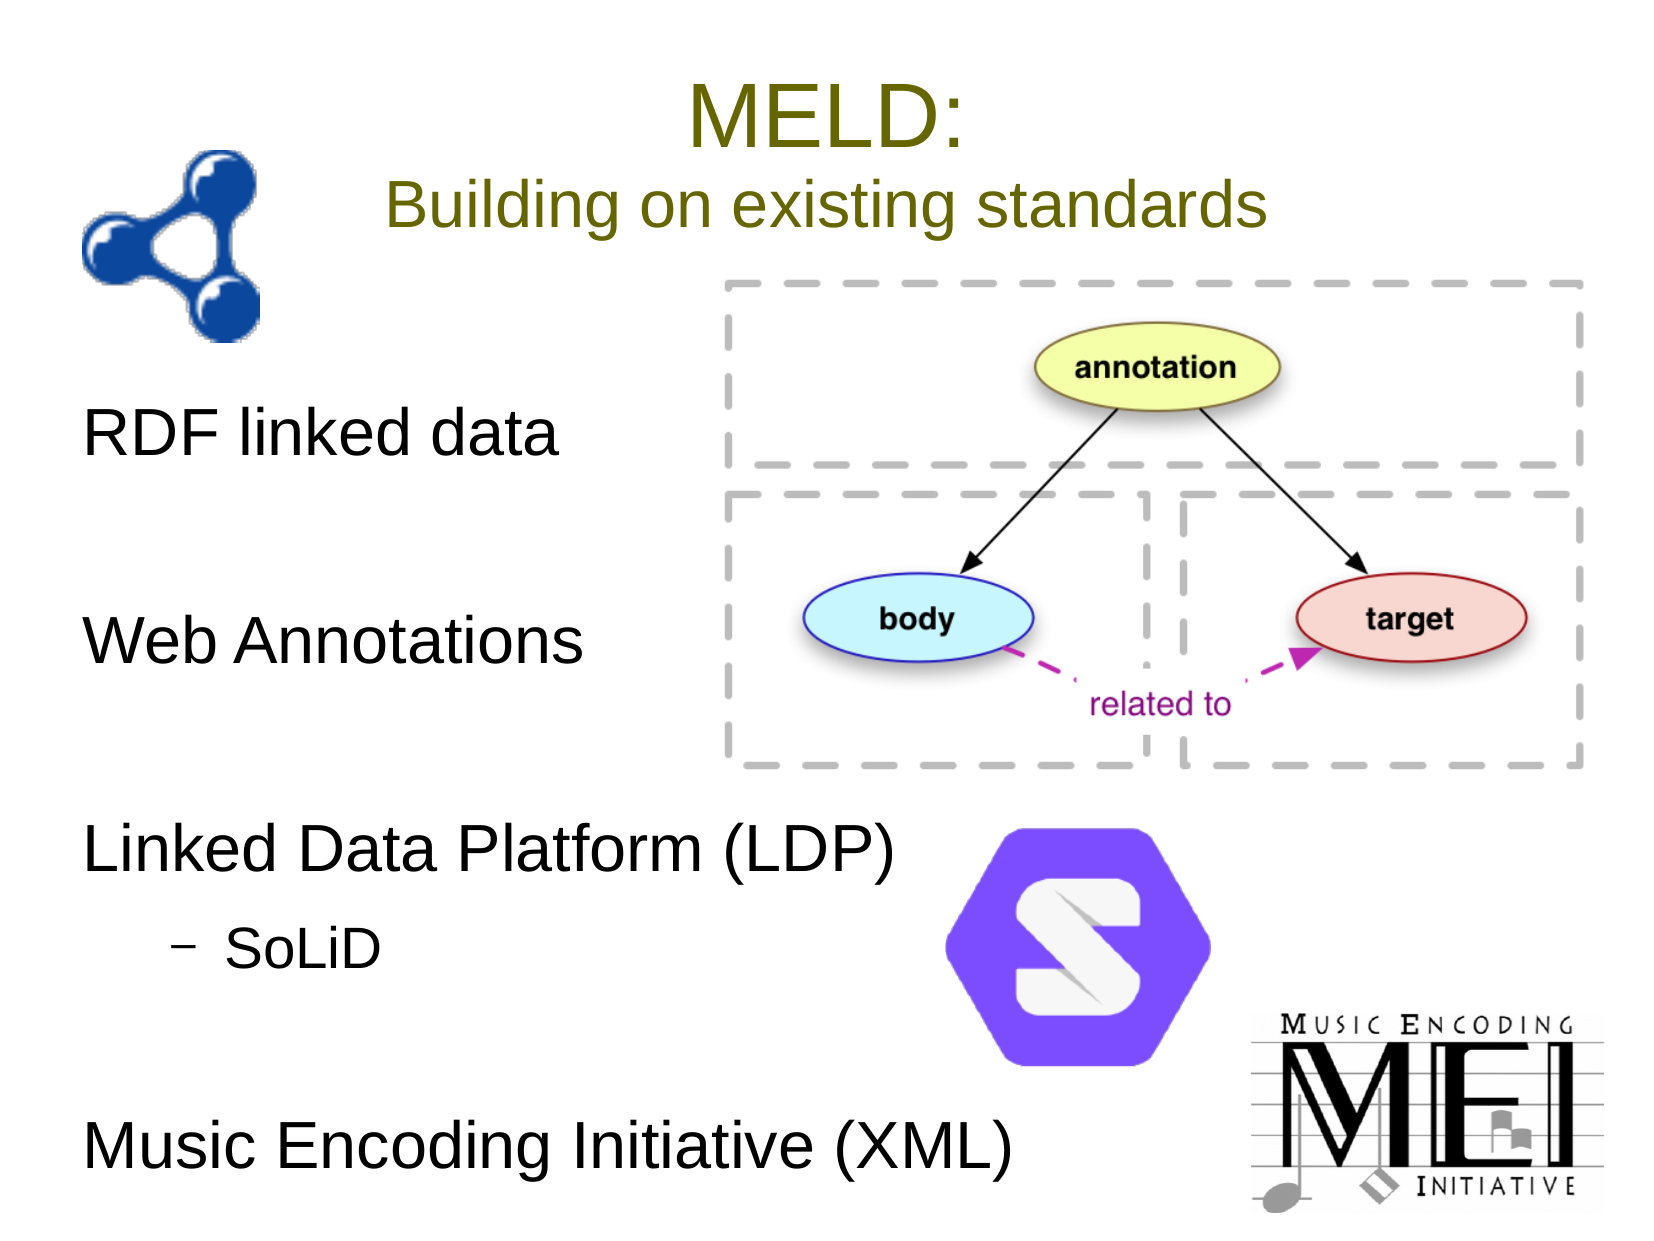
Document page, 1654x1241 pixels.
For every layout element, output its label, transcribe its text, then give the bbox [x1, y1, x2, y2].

title MELD: Building on existing standards [82, 49, 1571, 257]
picture [82, 150, 260, 343]
picture [720, 275, 1586, 773]
list RDF linked data Web Annotations Linked Data Platform (LDP) SoLiD Music Encoding Initiative (XML) [82, 290, 1571, 1182]
picture [1228, 998, 1624, 1228]
picture [945, 815, 1211, 1081]
